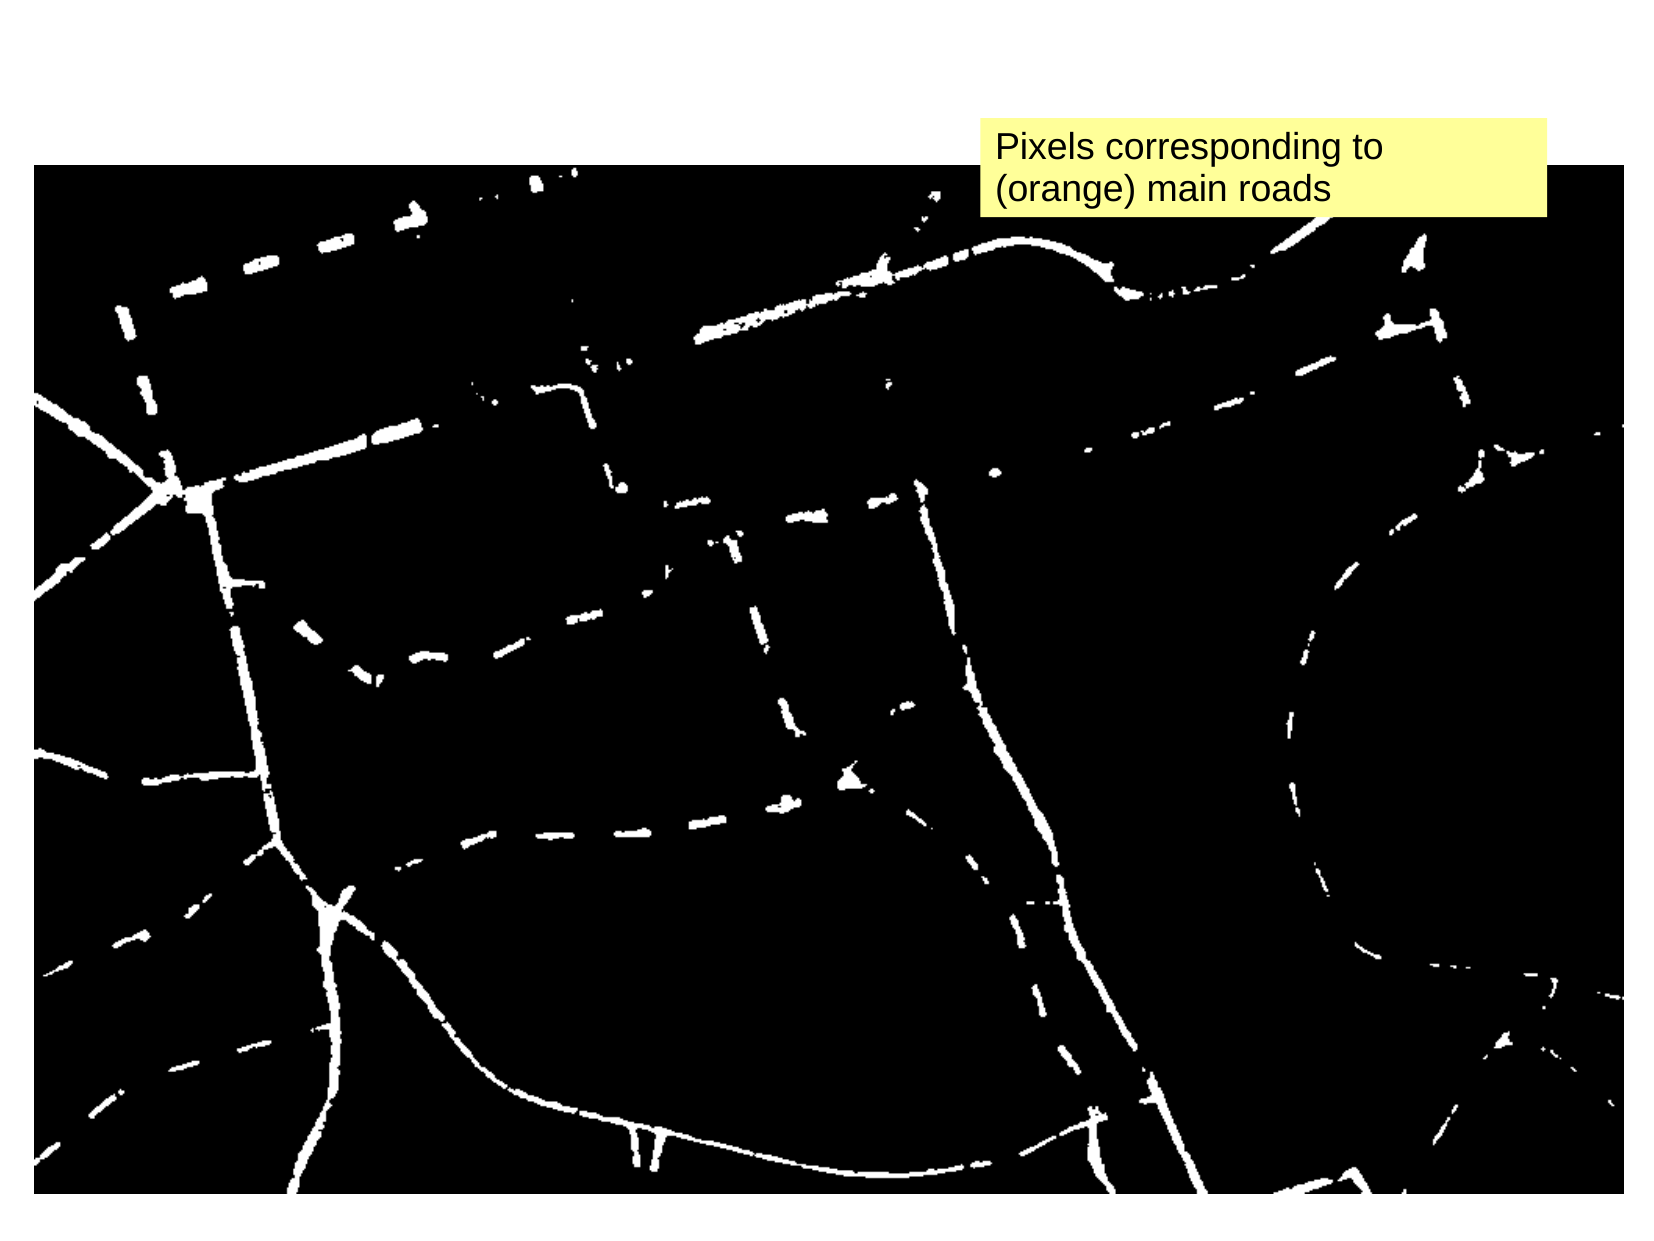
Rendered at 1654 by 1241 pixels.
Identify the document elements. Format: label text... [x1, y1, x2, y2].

text_box Pixels corresponding to (orange) main roads [980, 118, 1548, 218]
picture [34, 165, 1624, 1194]
